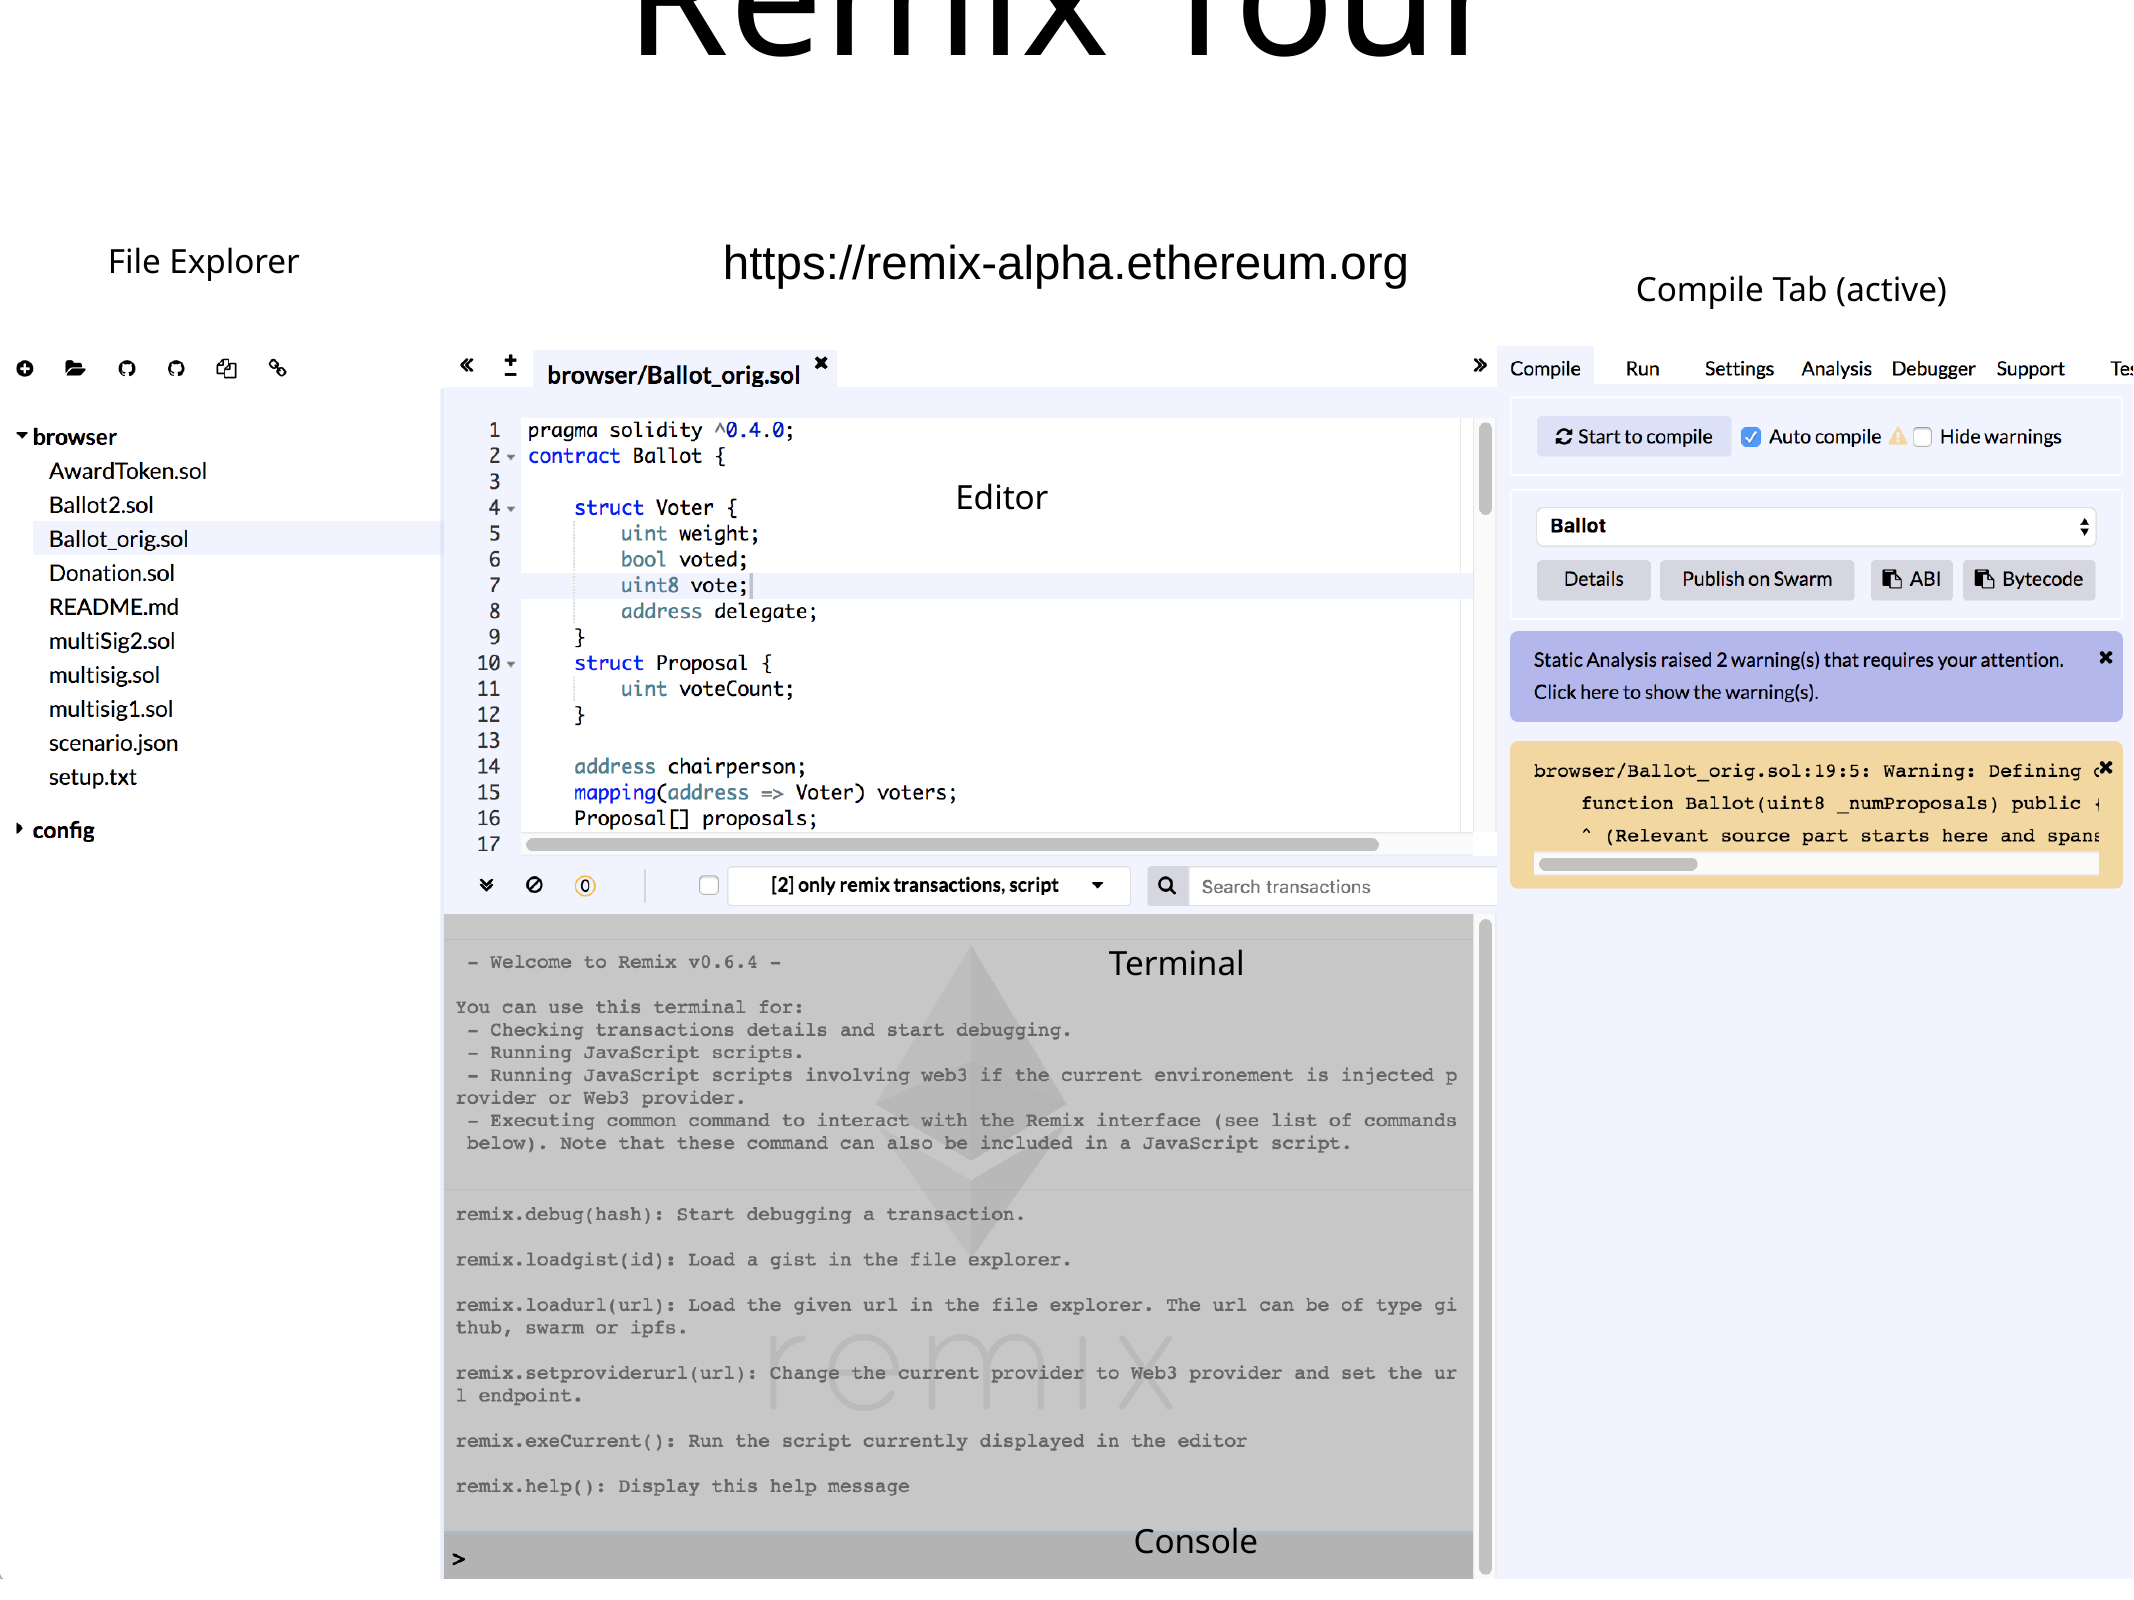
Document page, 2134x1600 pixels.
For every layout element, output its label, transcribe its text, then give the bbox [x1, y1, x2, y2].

picture [0, 346, 2134, 1579]
text_box Editor [947, 467, 1058, 525]
text_box Compile Tab (active) [1627, 259, 1956, 317]
text_box Terminal [1100, 934, 1254, 991]
subtitle https://remix-alpha.ethereum.org [208, 225, 1925, 346]
title Remix Tour [208, 0, 1925, 225]
text_box File Explorer [99, 231, 309, 289]
text_box Console [1125, 1511, 1267, 1569]
